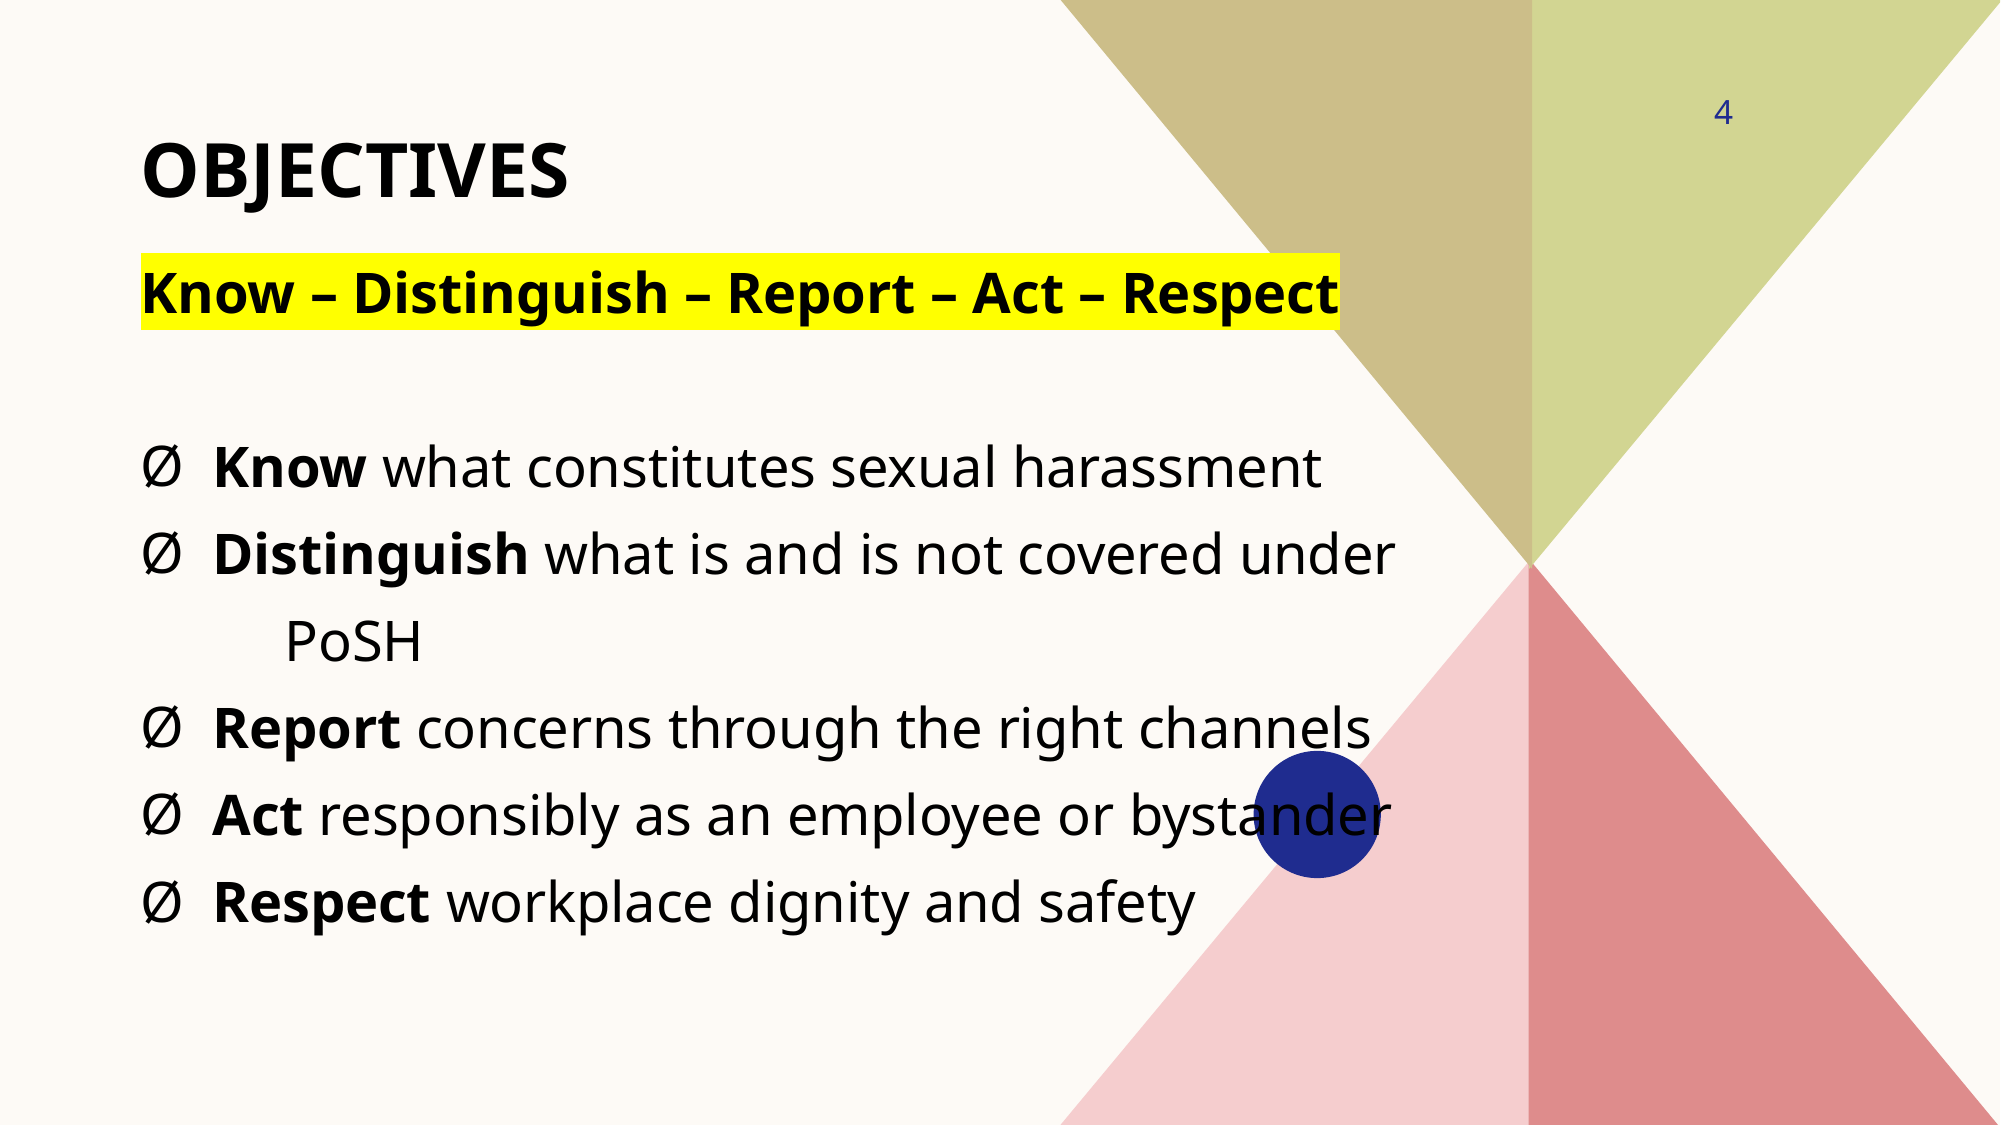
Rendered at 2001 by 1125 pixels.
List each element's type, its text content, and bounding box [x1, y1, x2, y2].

title Objectives [125, 55, 1206, 213]
text_box [1699, 75, 1875, 153]
list Know – Distinguish – Report – Act – Respect Know what constitutes sexual harassment Distinguish what is and is not covered under PoSH Report concerns through the right channels Act responsibly as an employee or bystander Respect workplace dignity and safety [125, 237, 1499, 936]
